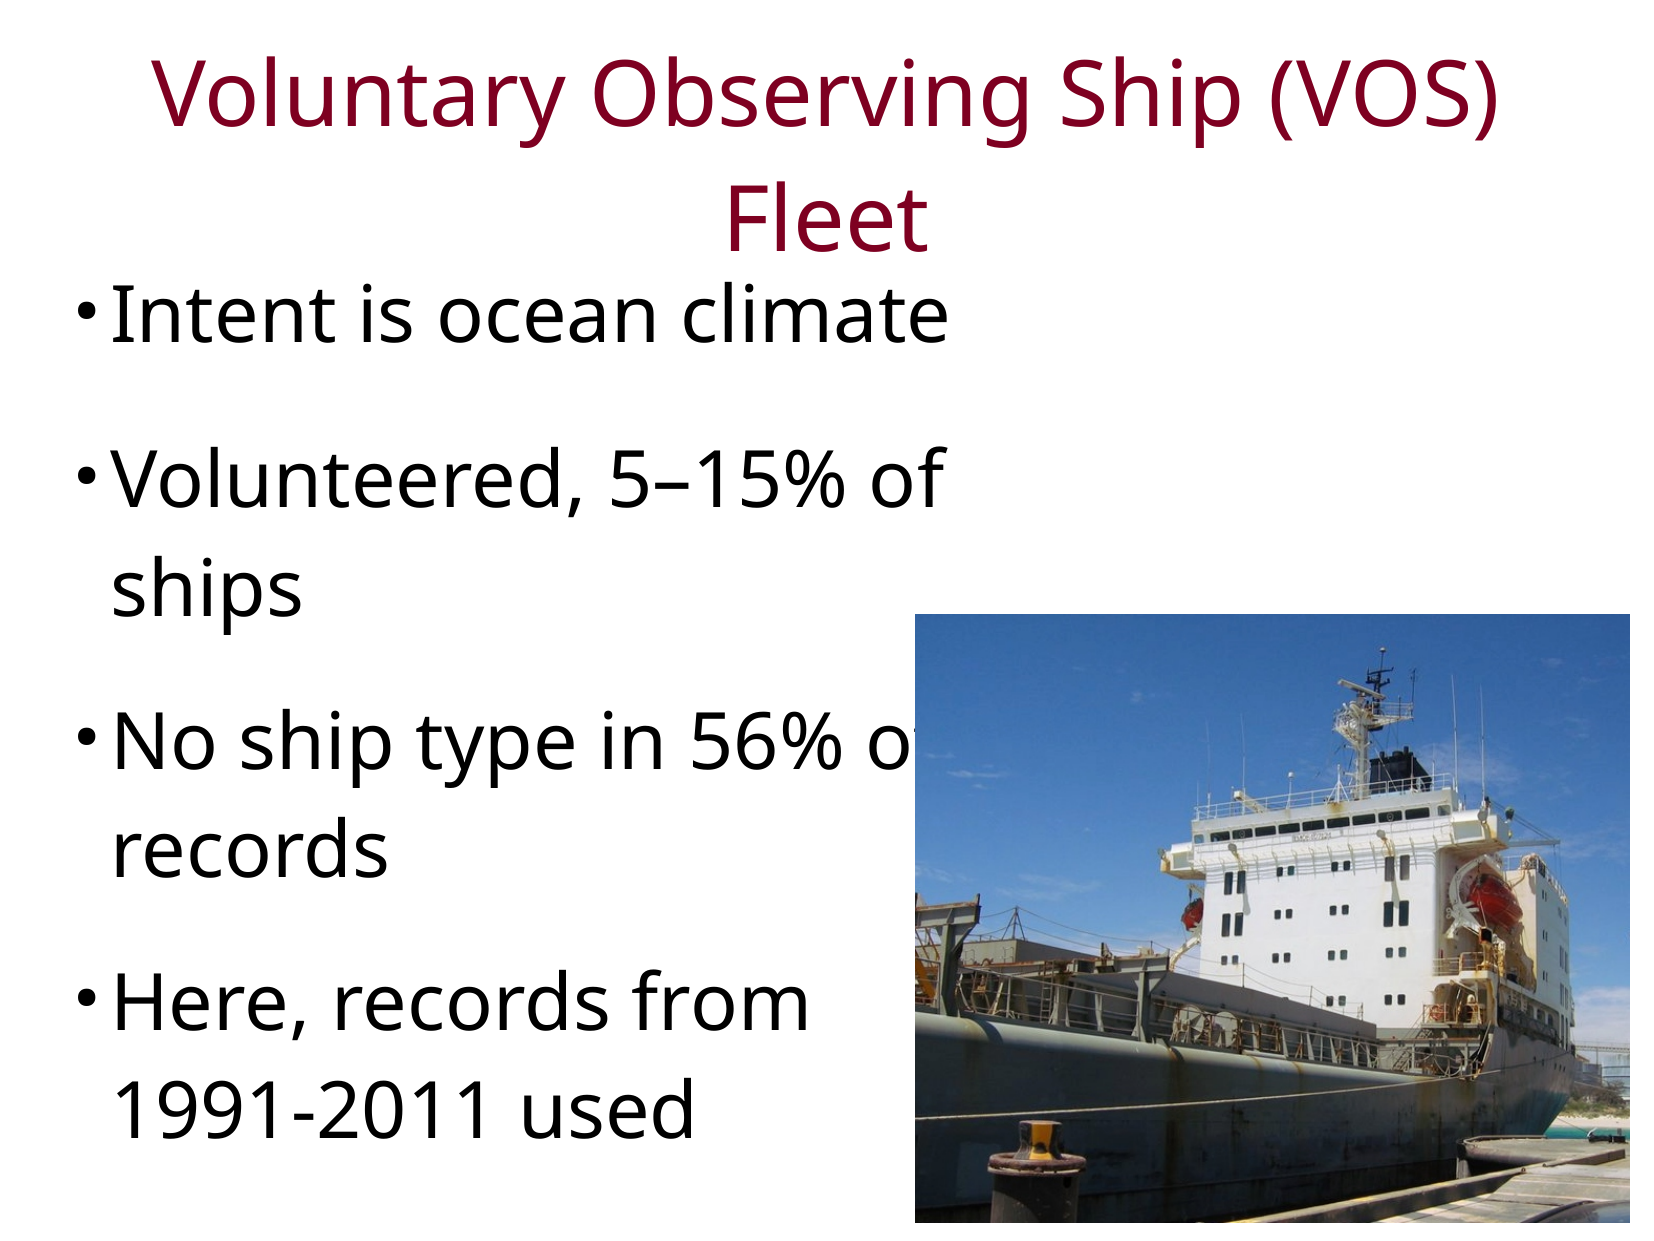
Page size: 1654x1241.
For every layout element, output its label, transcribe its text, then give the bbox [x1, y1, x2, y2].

text_box Intent is ocean climate Volunteered, 5–15% of ships No ship type in 56% of records Here, records from 1991-2011 used [60, 199, 1103, 1080]
title [0, 1080, 1103, 1241]
picture [915, 614, 1630, 1223]
title Voluntary Observing Ship (VOS) Fleet [82, 49, 1571, 257]
